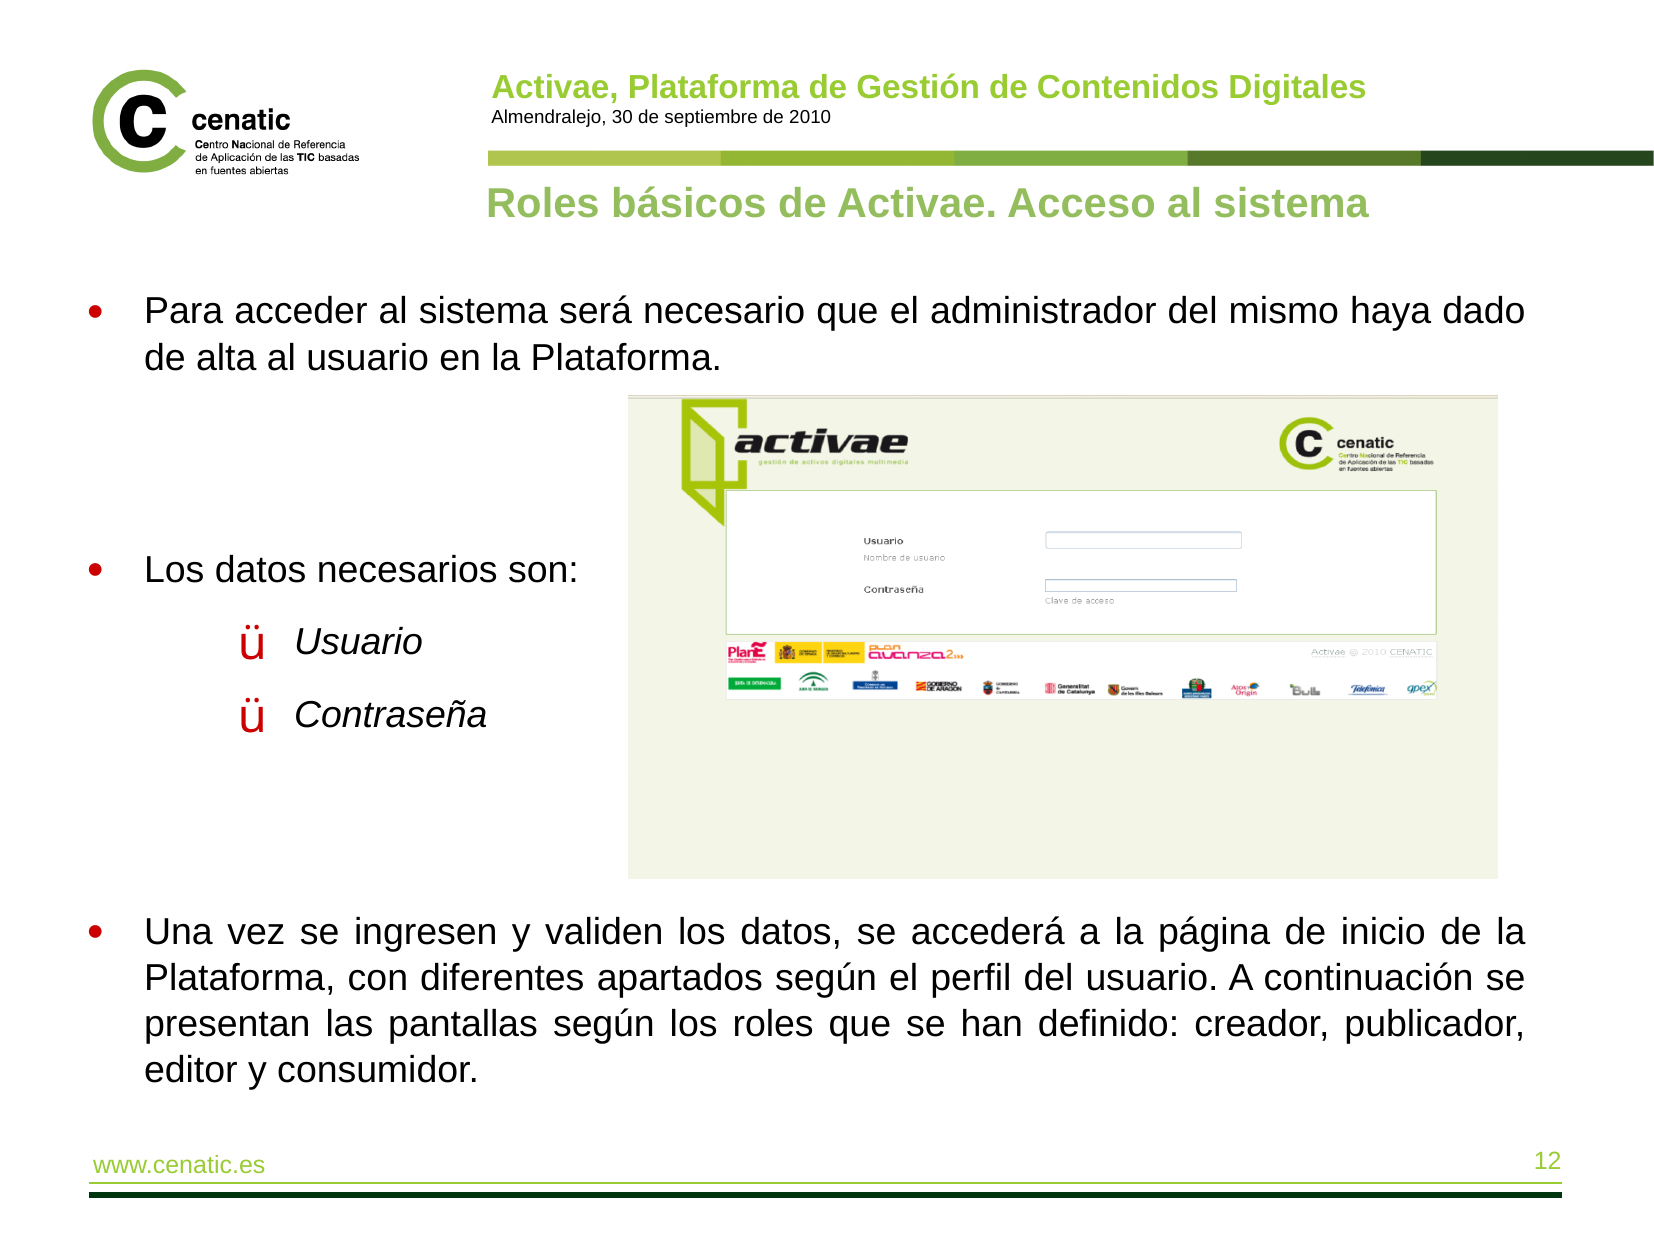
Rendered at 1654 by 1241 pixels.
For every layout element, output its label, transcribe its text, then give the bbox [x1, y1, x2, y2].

title Roles básicos de Activae. Acceso al sistema [486, 177, 1571, 228]
text_box Para acceder al sistema será necesario que el administrador del mismo haya dado de alta al usuario en la Plataforma. Los datos necesarios son: Usuario Contraseña Una vez se ingresen y validen los datos, se accederá a la página de inicio de la Plataforma, con diferentes apartados según el perfil del usuario. A continuación se presentan las pantallas según los roles que se han definido: creador, publicador, editor y consumidor. [73, 278, 1541, 1097]
picture [1, 4, 1654, 1228]
